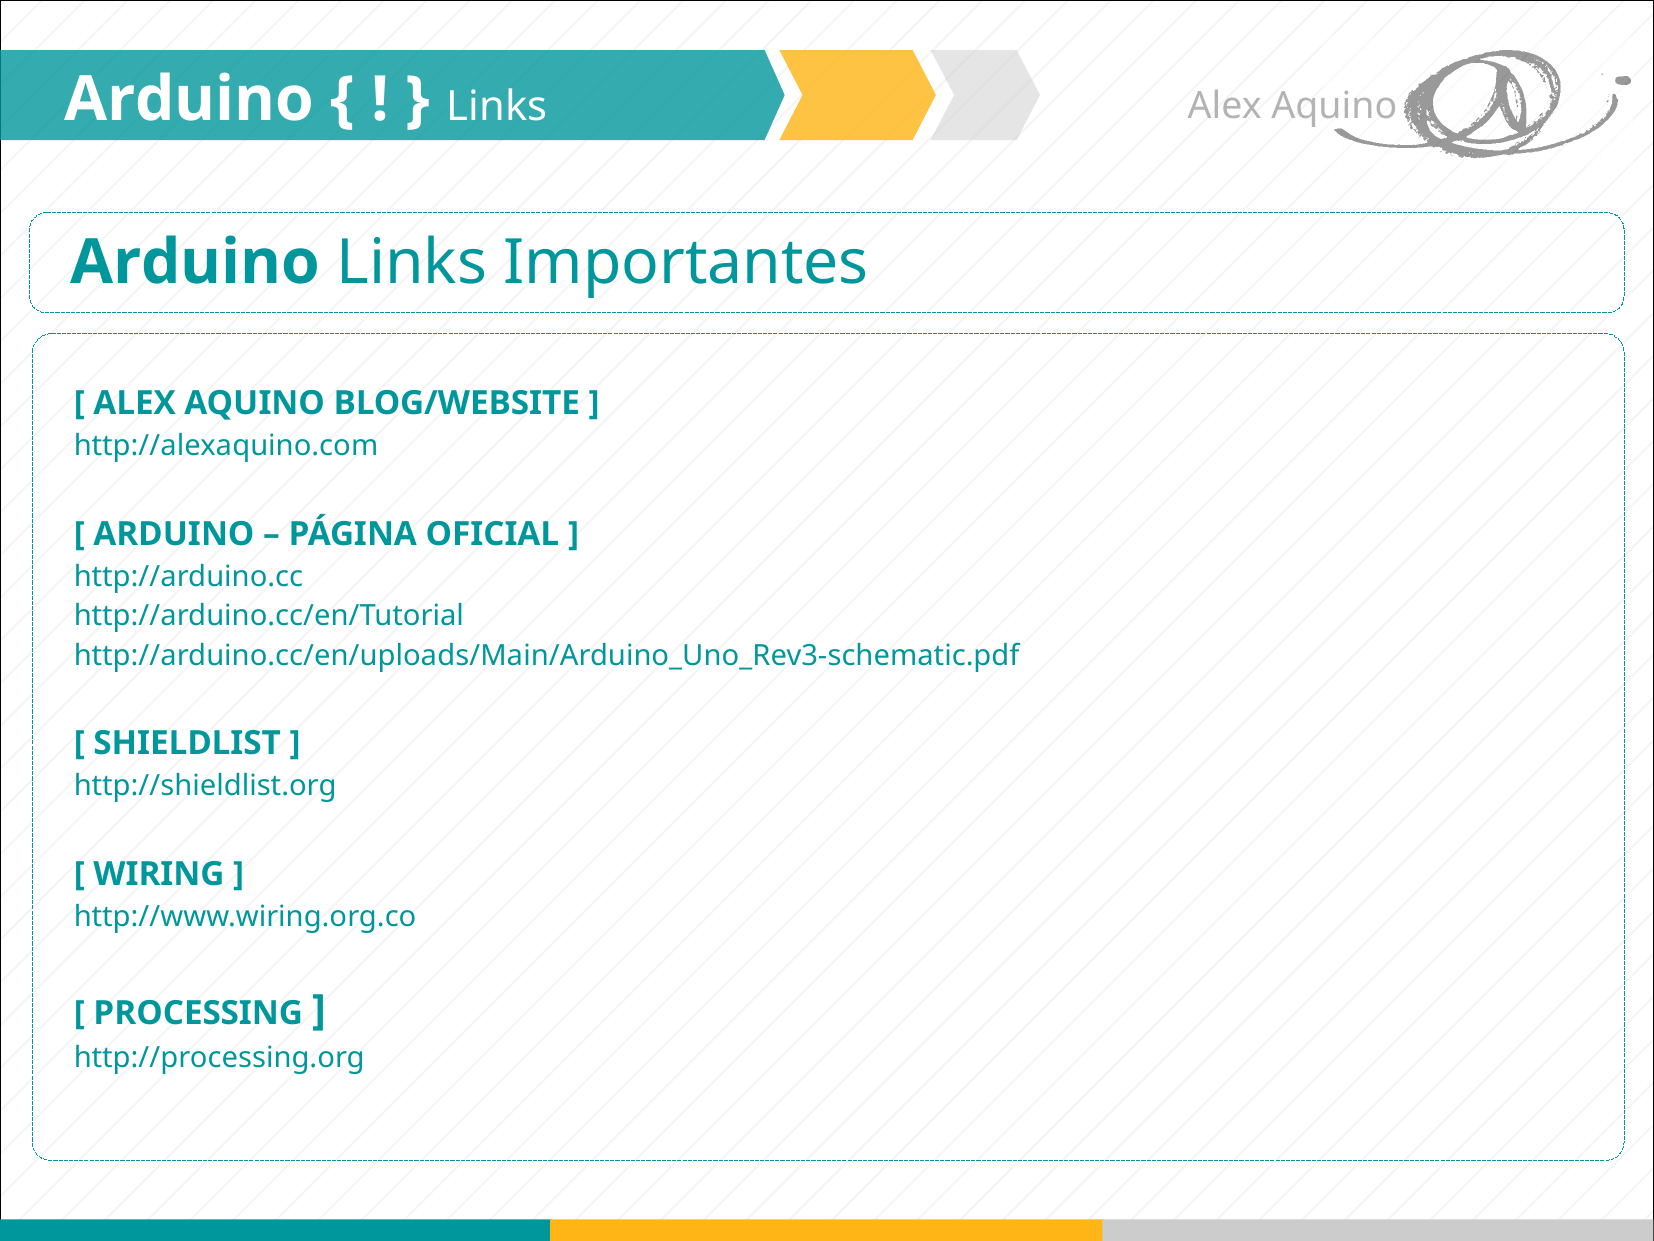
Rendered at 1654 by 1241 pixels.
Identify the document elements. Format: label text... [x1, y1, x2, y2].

text_box Alex Aquino [1172, 70, 1439, 132]
picture [1322, 36, 1634, 166]
text_box [ ALEX AQUINO BLOG/WEBSITE ] http://alexaquino.com [ ARDUINO – PÁGINA OFICIAL ] http://arduino.cc http://arduino.cc/en/Tutorial http://arduino.cc/en/uploads/Main/Arduino_Uno_Rev3-schematic.pdf [ SHIELDLIST ] http://shieldlist.org [ WIRING ] http://www.wiring.org.co [ PROCESSING ] http://processing.org [59, 372, 1506, 1159]
text_box Arduino Links Importantes [55, 313, 805, 321]
text_box [0, 0, 1654, 1241]
text_box Arduino { ! } Links [49, 32, 645, 144]
